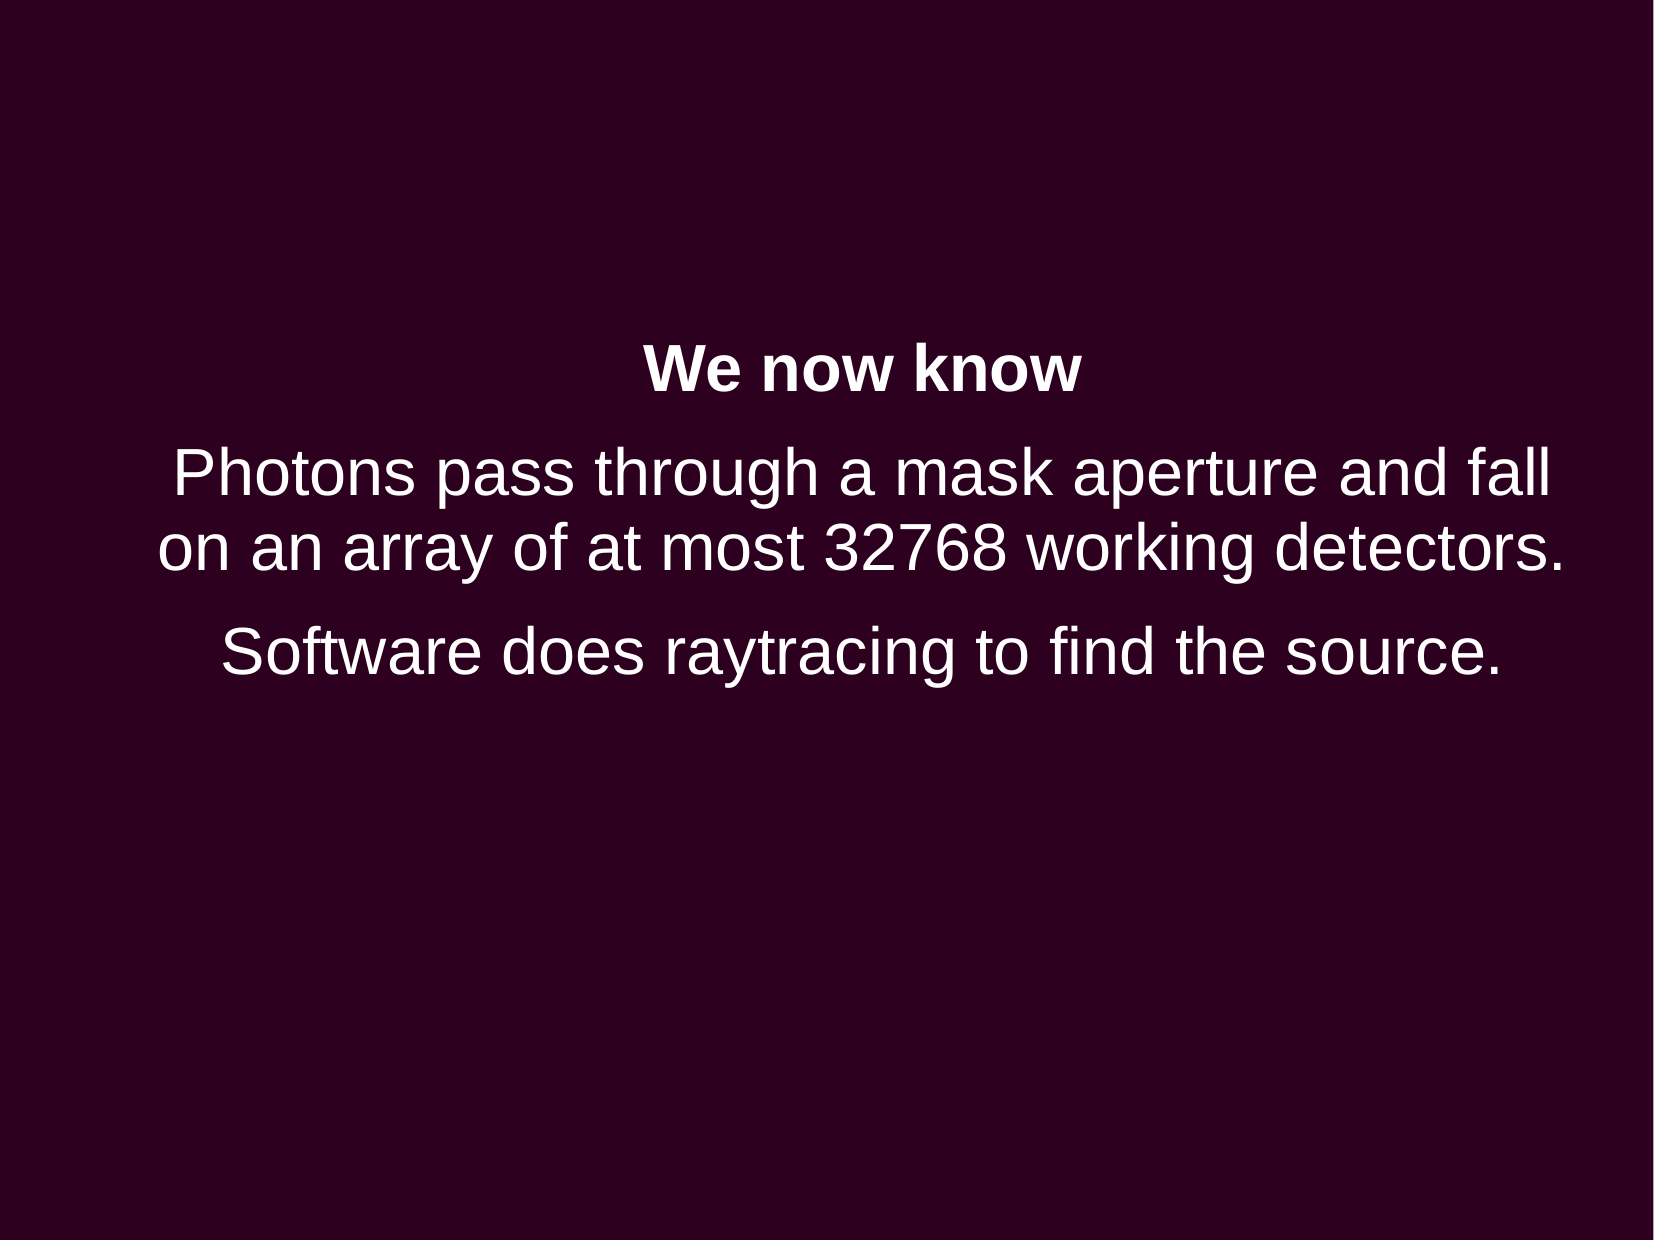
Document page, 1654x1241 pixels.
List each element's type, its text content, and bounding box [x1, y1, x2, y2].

list We now know Photons pass through a mask aperture and fall on an array of at most 32768 working detectors. Software does raytracing to find the source. [83, 330, 1572, 1051]
